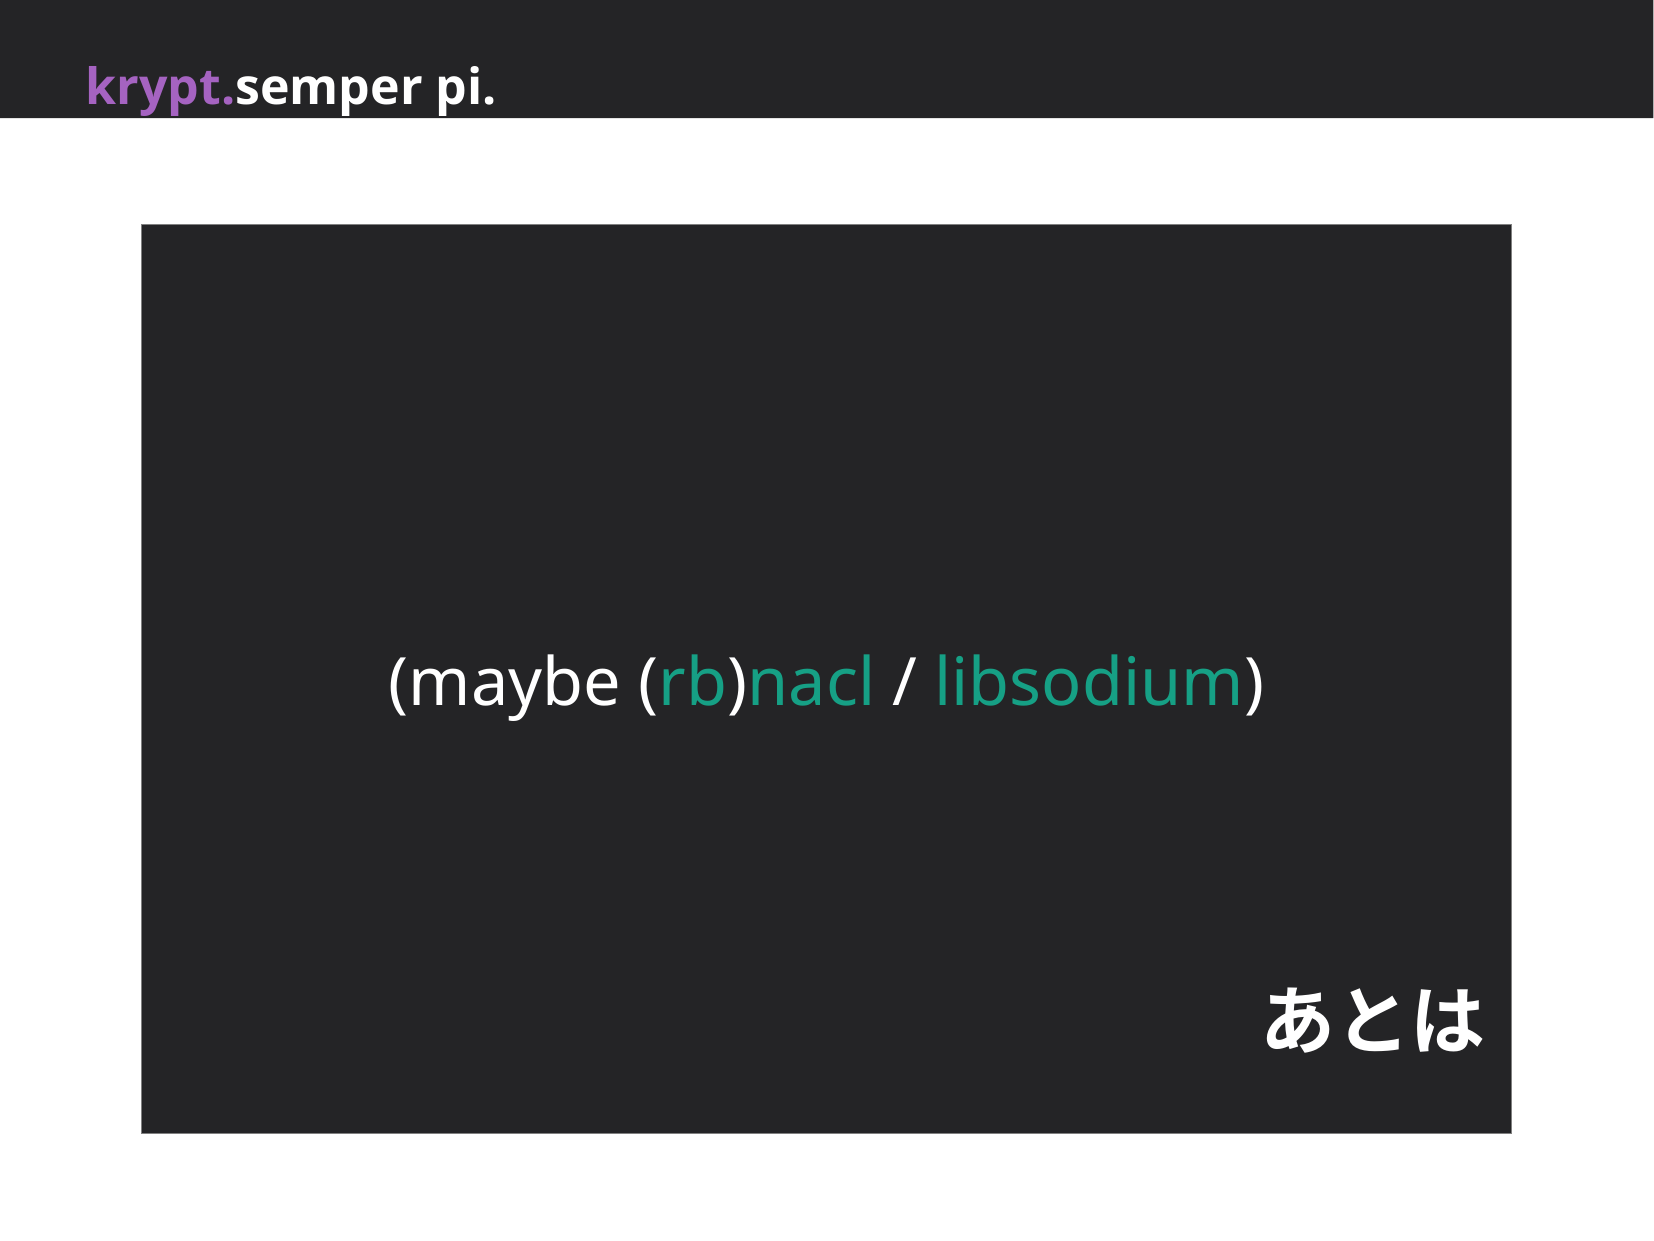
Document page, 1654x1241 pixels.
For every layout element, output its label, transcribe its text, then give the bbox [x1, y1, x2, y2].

text_box (maybe (rb)nacl / libsodium) [141, 224, 1512, 1134]
text_box [165, 531, 1441, 909]
text_box あとは [153, 909, 1501, 1123]
text_box krypt.semper pi. [70, 43, 544, 119]
text_box [0, 0, 1654, 119]
